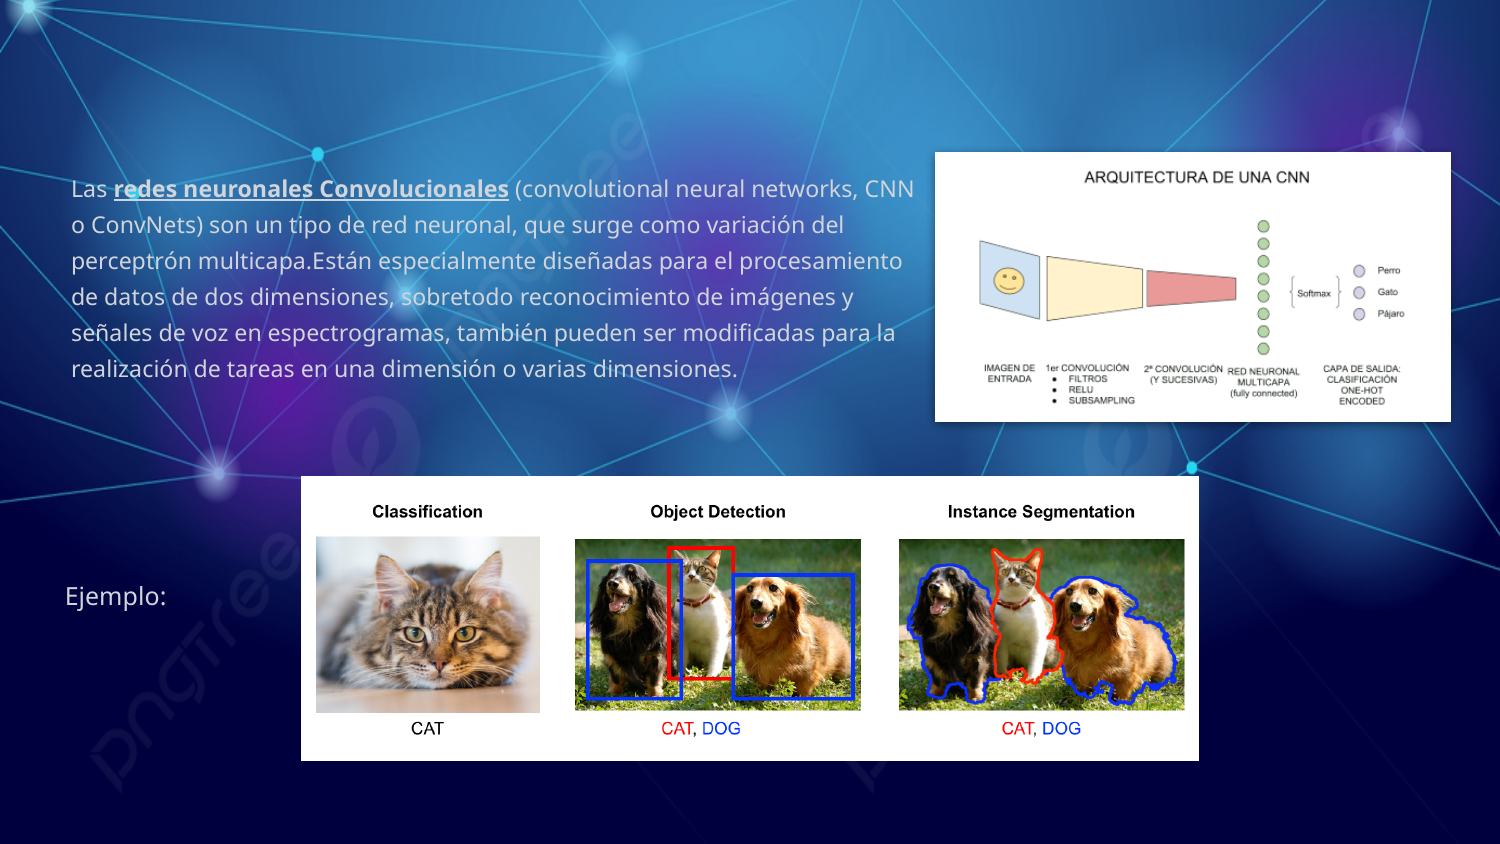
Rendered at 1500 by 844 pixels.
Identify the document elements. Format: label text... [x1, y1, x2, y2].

picture [0, 0, 1500, 844]
text_box Ejemplo: [49, 565, 290, 626]
list Las redes neuronales Convolucionales (convolutional neural networks, CNN o ConvNets) son un tipo de red neuronal, que surge como variación del perceptrón multicapa.Están especialmente diseñadas para el procesamiento de datos de dos dimensiones, sobretodo reconocimiento de imágenes y señales de voz en espectrogramas, también pueden ser modificadas para la realización de tareas en una dimensión o varias dimensiones. [56, 152, 931, 422]
